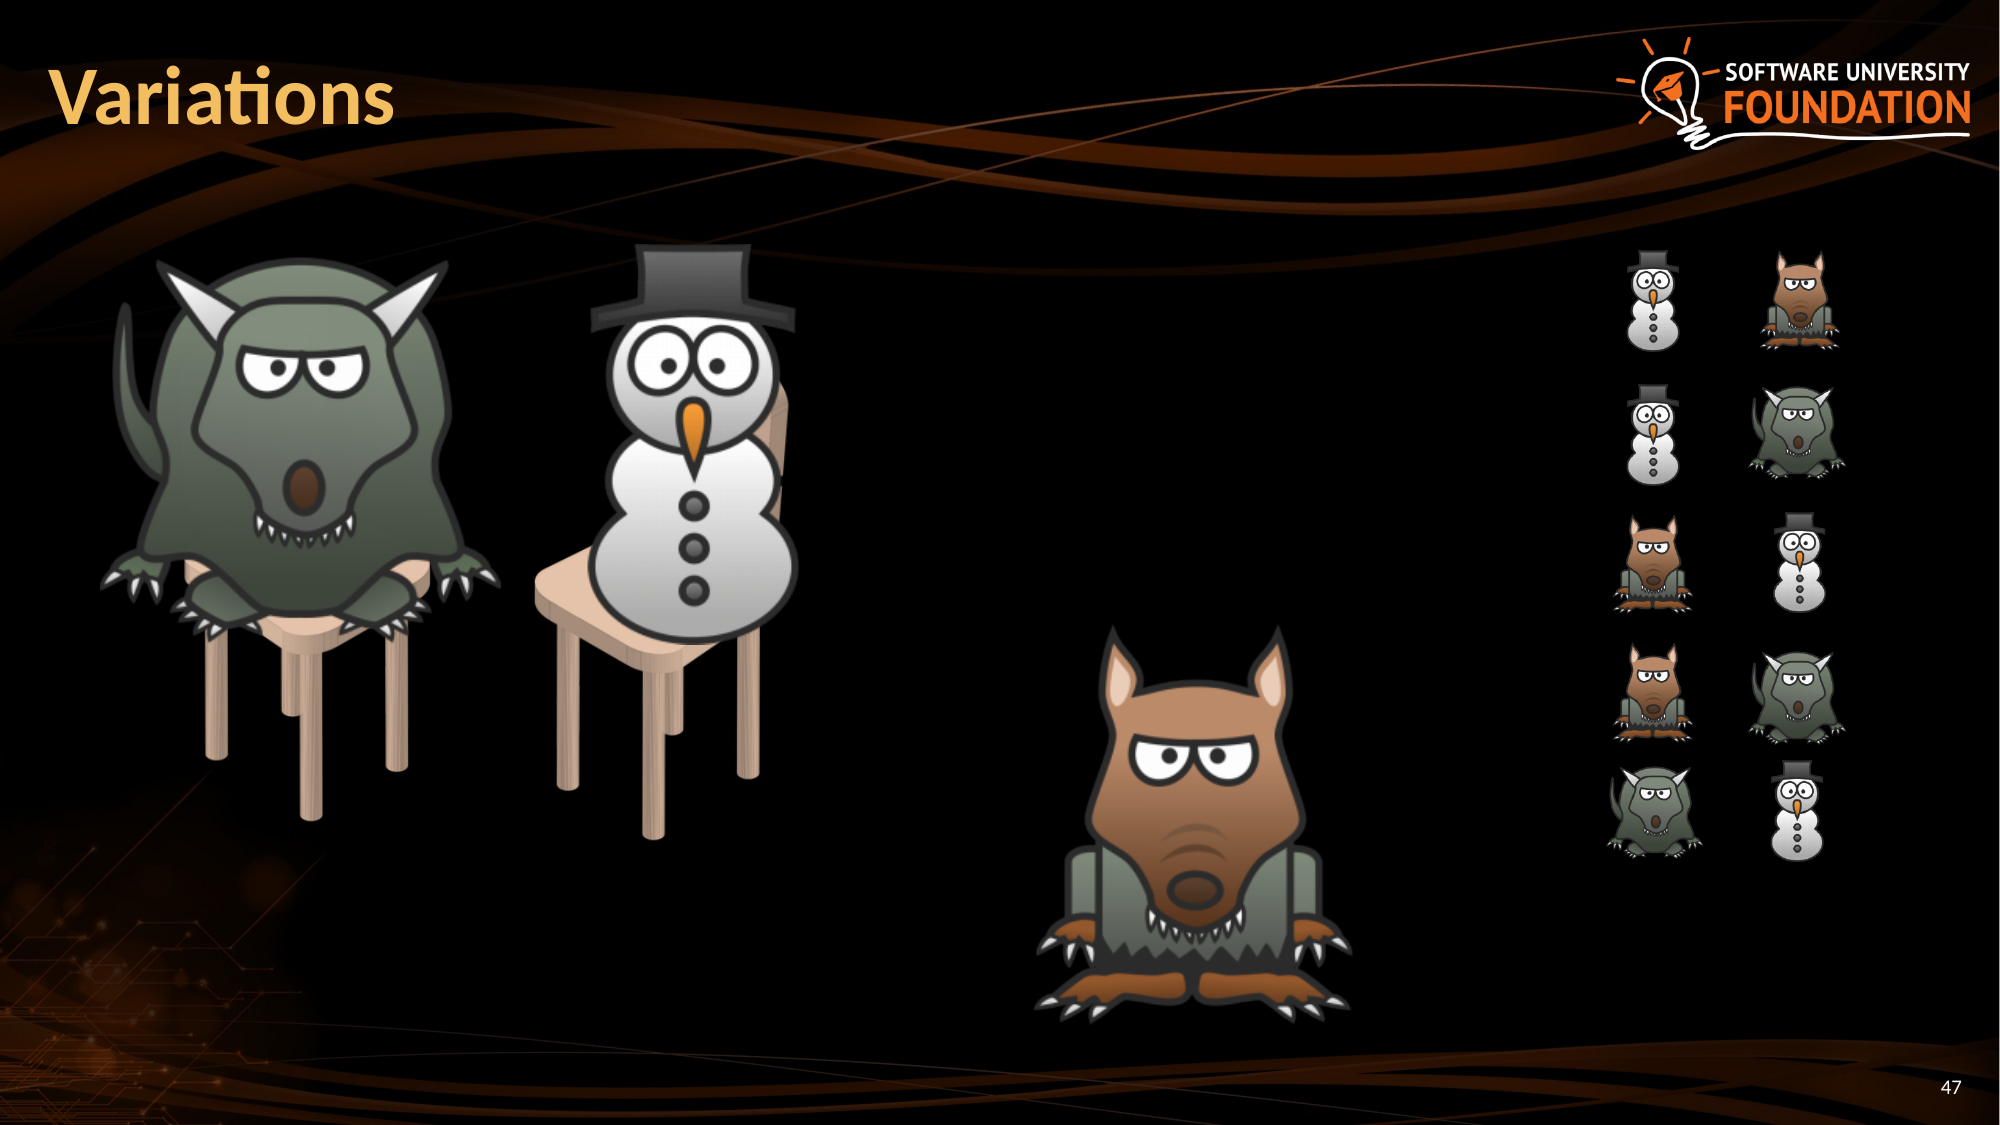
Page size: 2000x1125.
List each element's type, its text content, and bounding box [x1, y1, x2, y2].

title Variations [30, 6, 1602, 189]
slide_number <number> [1897, 1070, 1968, 1103]
picture [0, 0, 2000, 1125]
